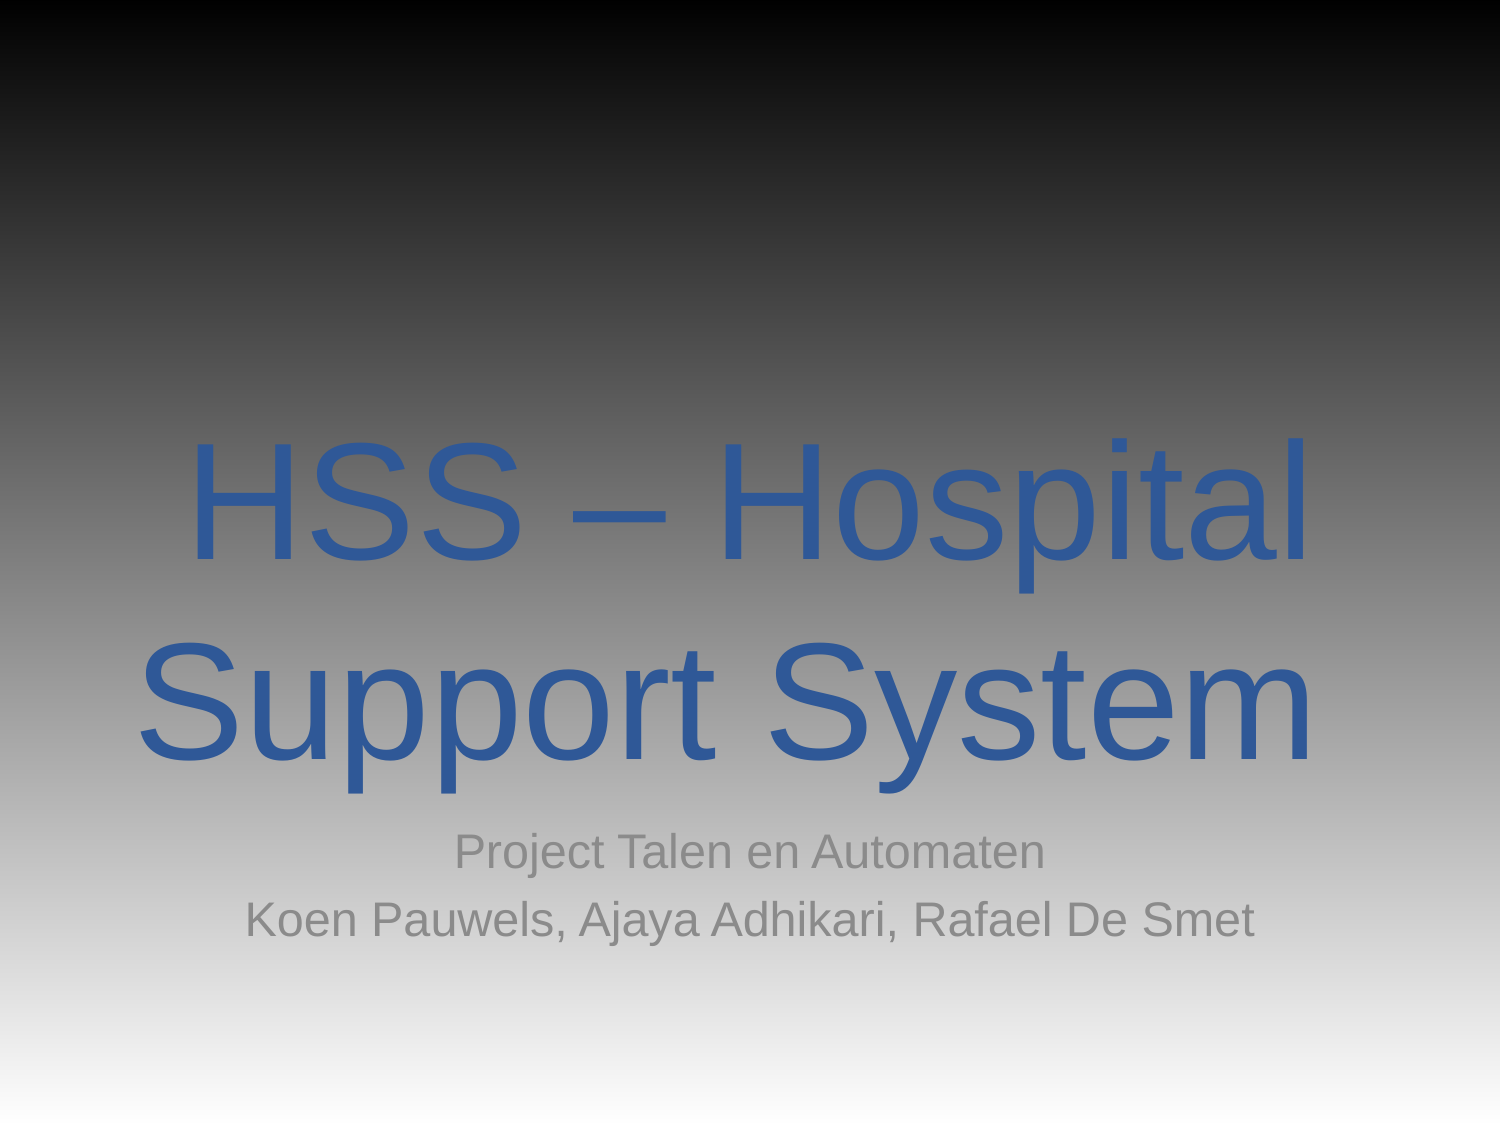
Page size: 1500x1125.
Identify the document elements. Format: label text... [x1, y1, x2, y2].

subtitle Project Talen en Automaten Koen Pauwels, Ajaya Adhikari, Rafael De Smet [225, 812, 1275, 1013]
title HSS – Hospital Support System [112, 99, 1388, 800]
